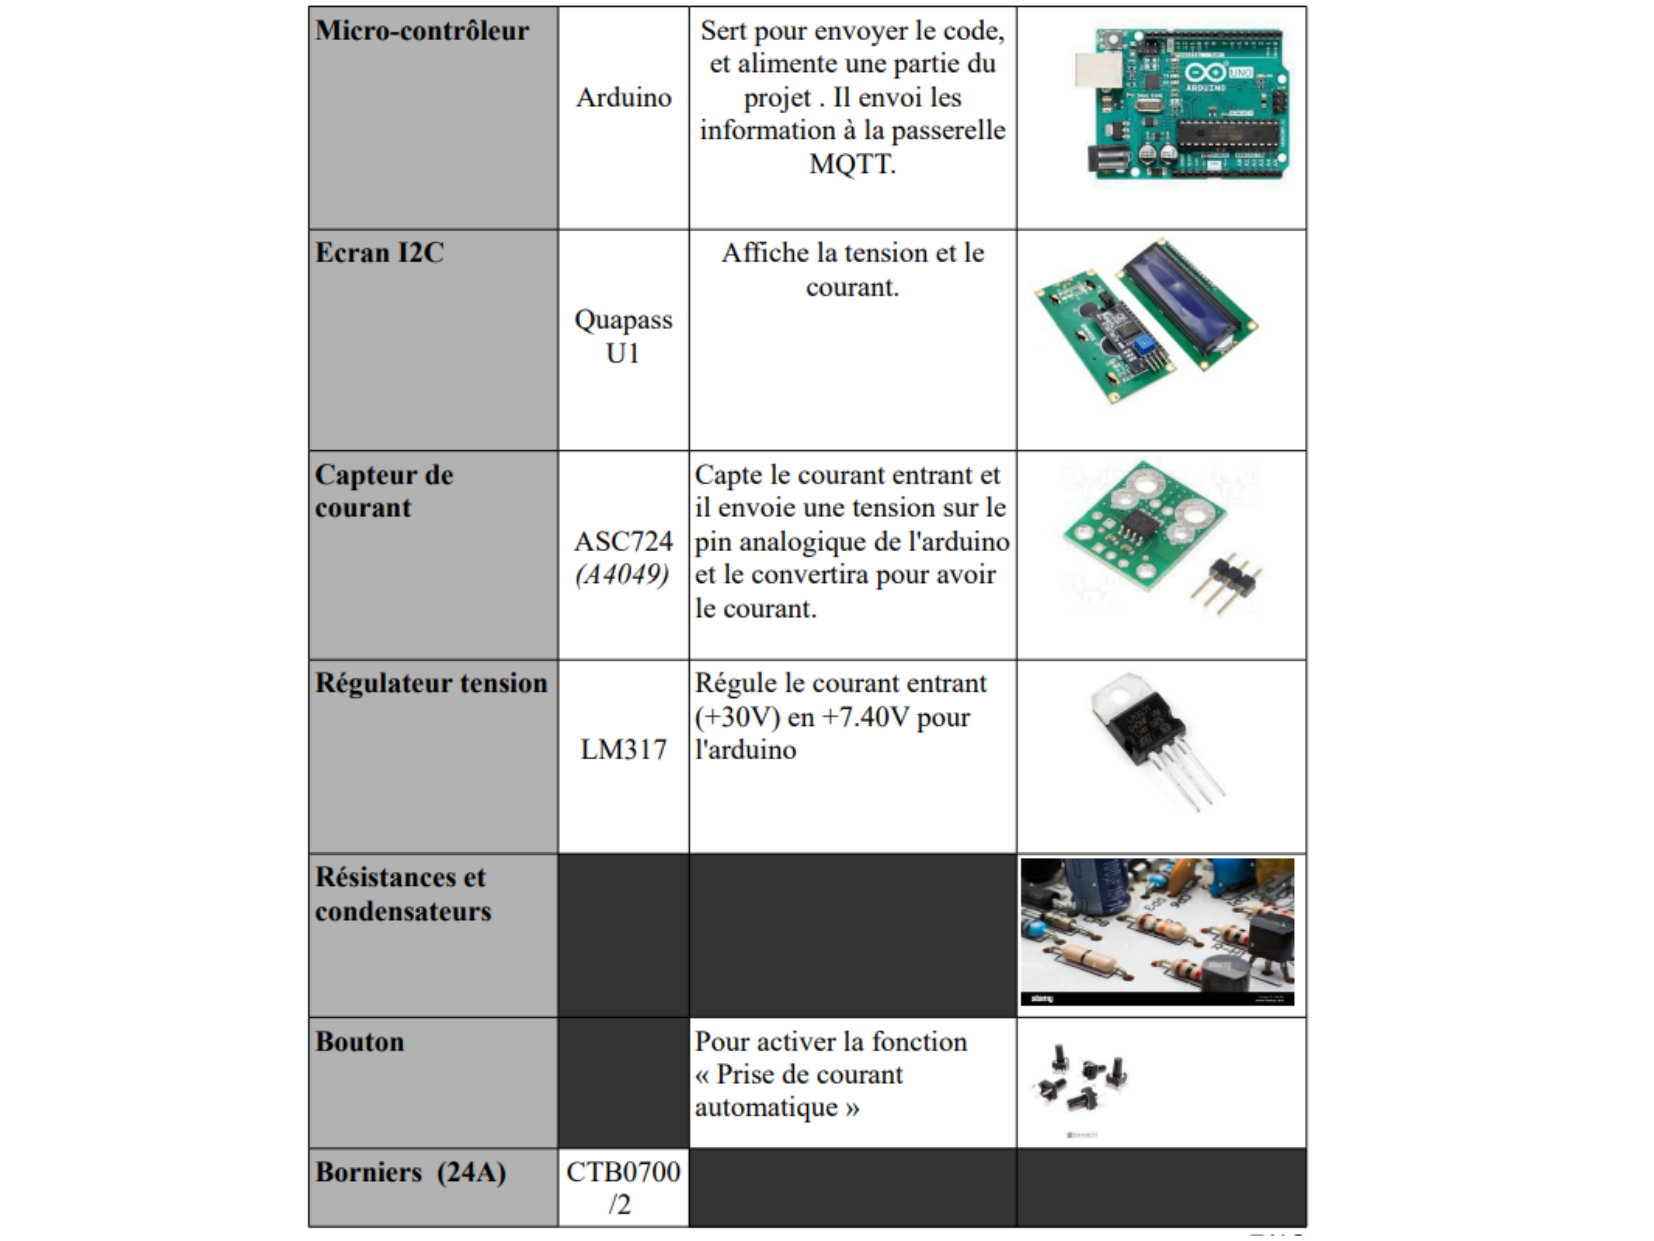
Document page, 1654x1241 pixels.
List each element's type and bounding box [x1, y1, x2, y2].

picture [299, 0, 1318, 1236]
